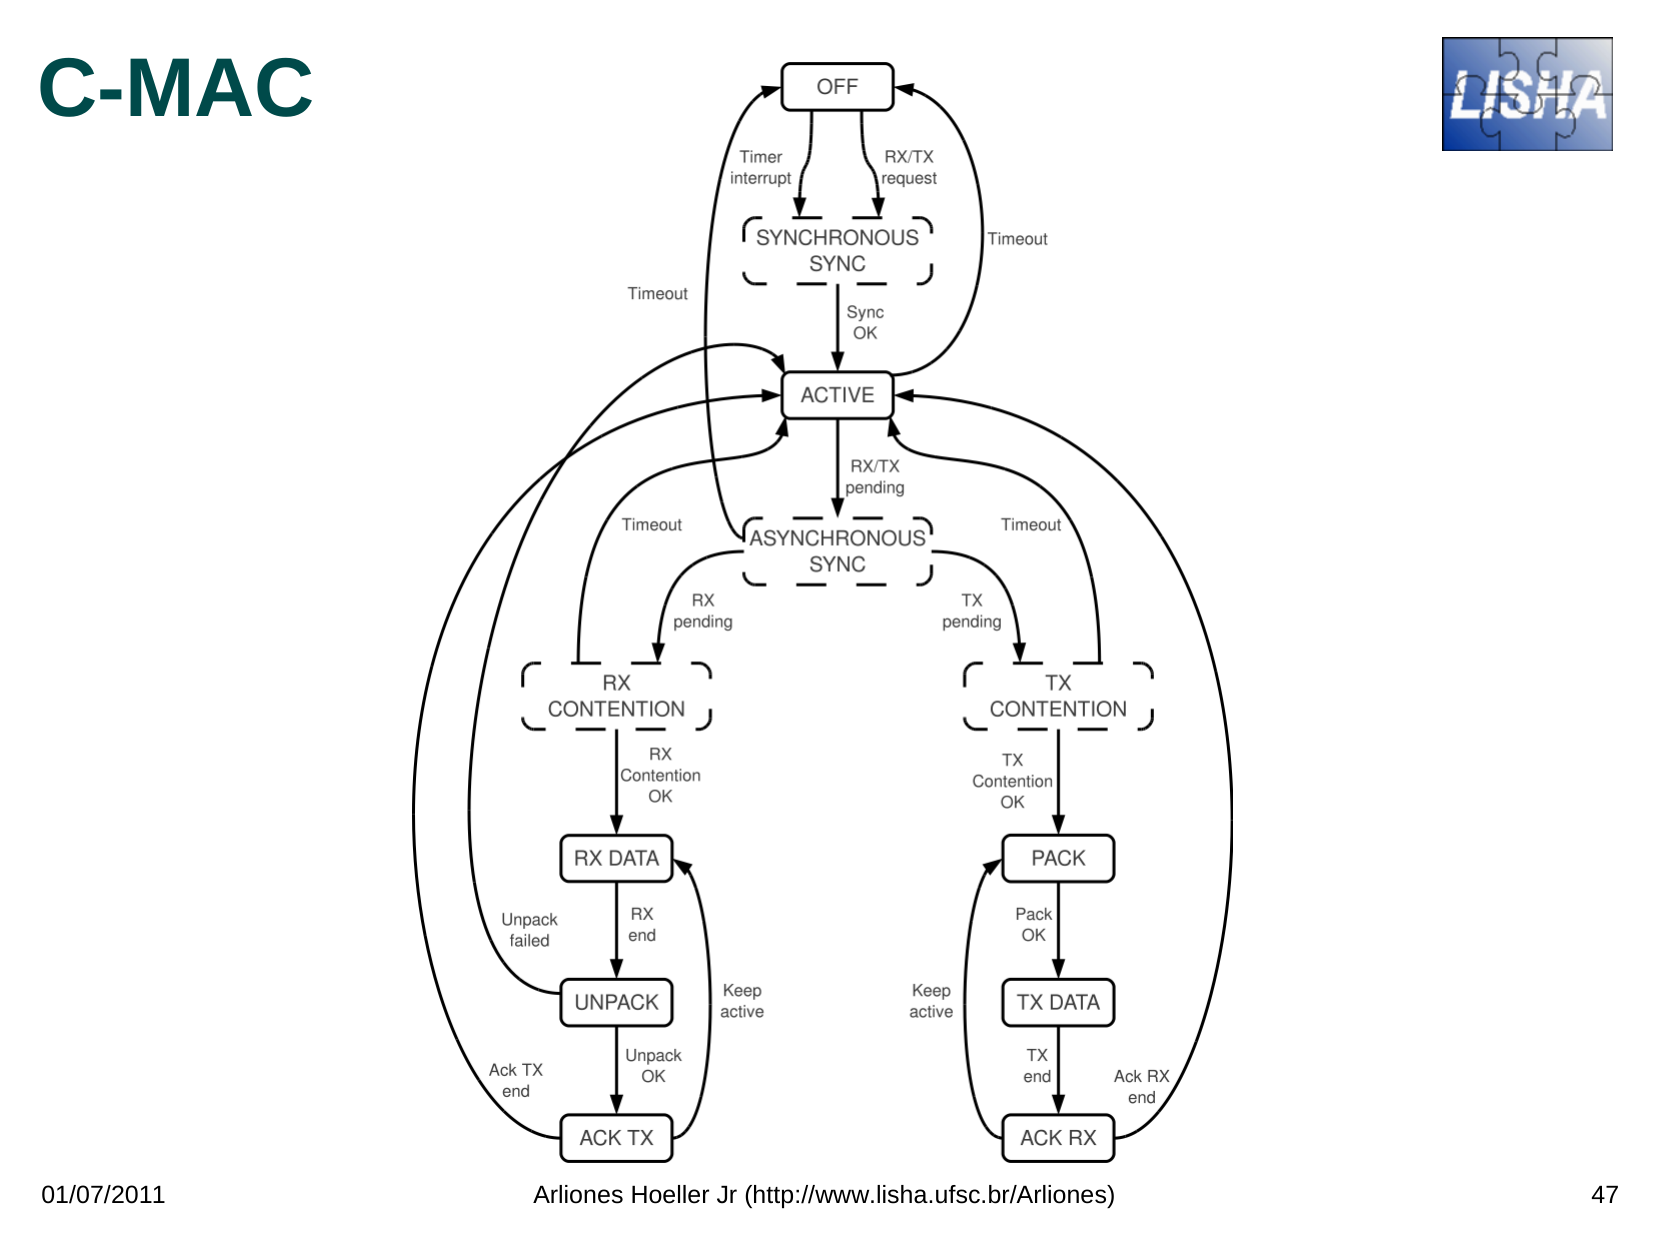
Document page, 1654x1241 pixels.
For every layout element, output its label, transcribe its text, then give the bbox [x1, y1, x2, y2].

title C-MAC [37, 37, 1426, 151]
picture [1442, 37, 1613, 151]
picture [412, 62, 1234, 1163]
